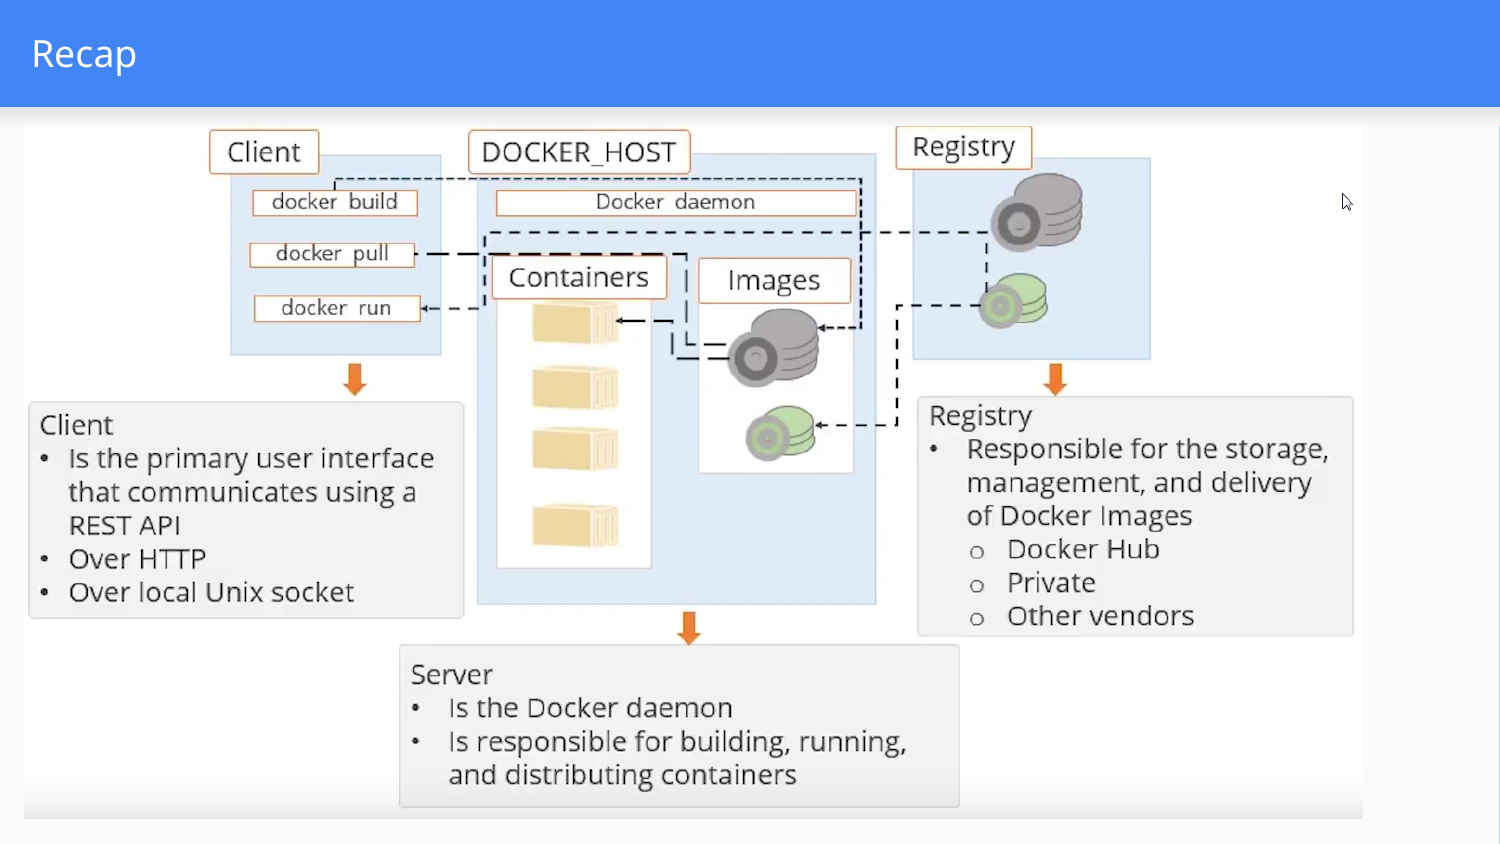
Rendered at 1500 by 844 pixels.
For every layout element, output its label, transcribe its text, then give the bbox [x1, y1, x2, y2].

picture [24, 126, 1363, 819]
title Recap [16, 2, 1464, 102]
